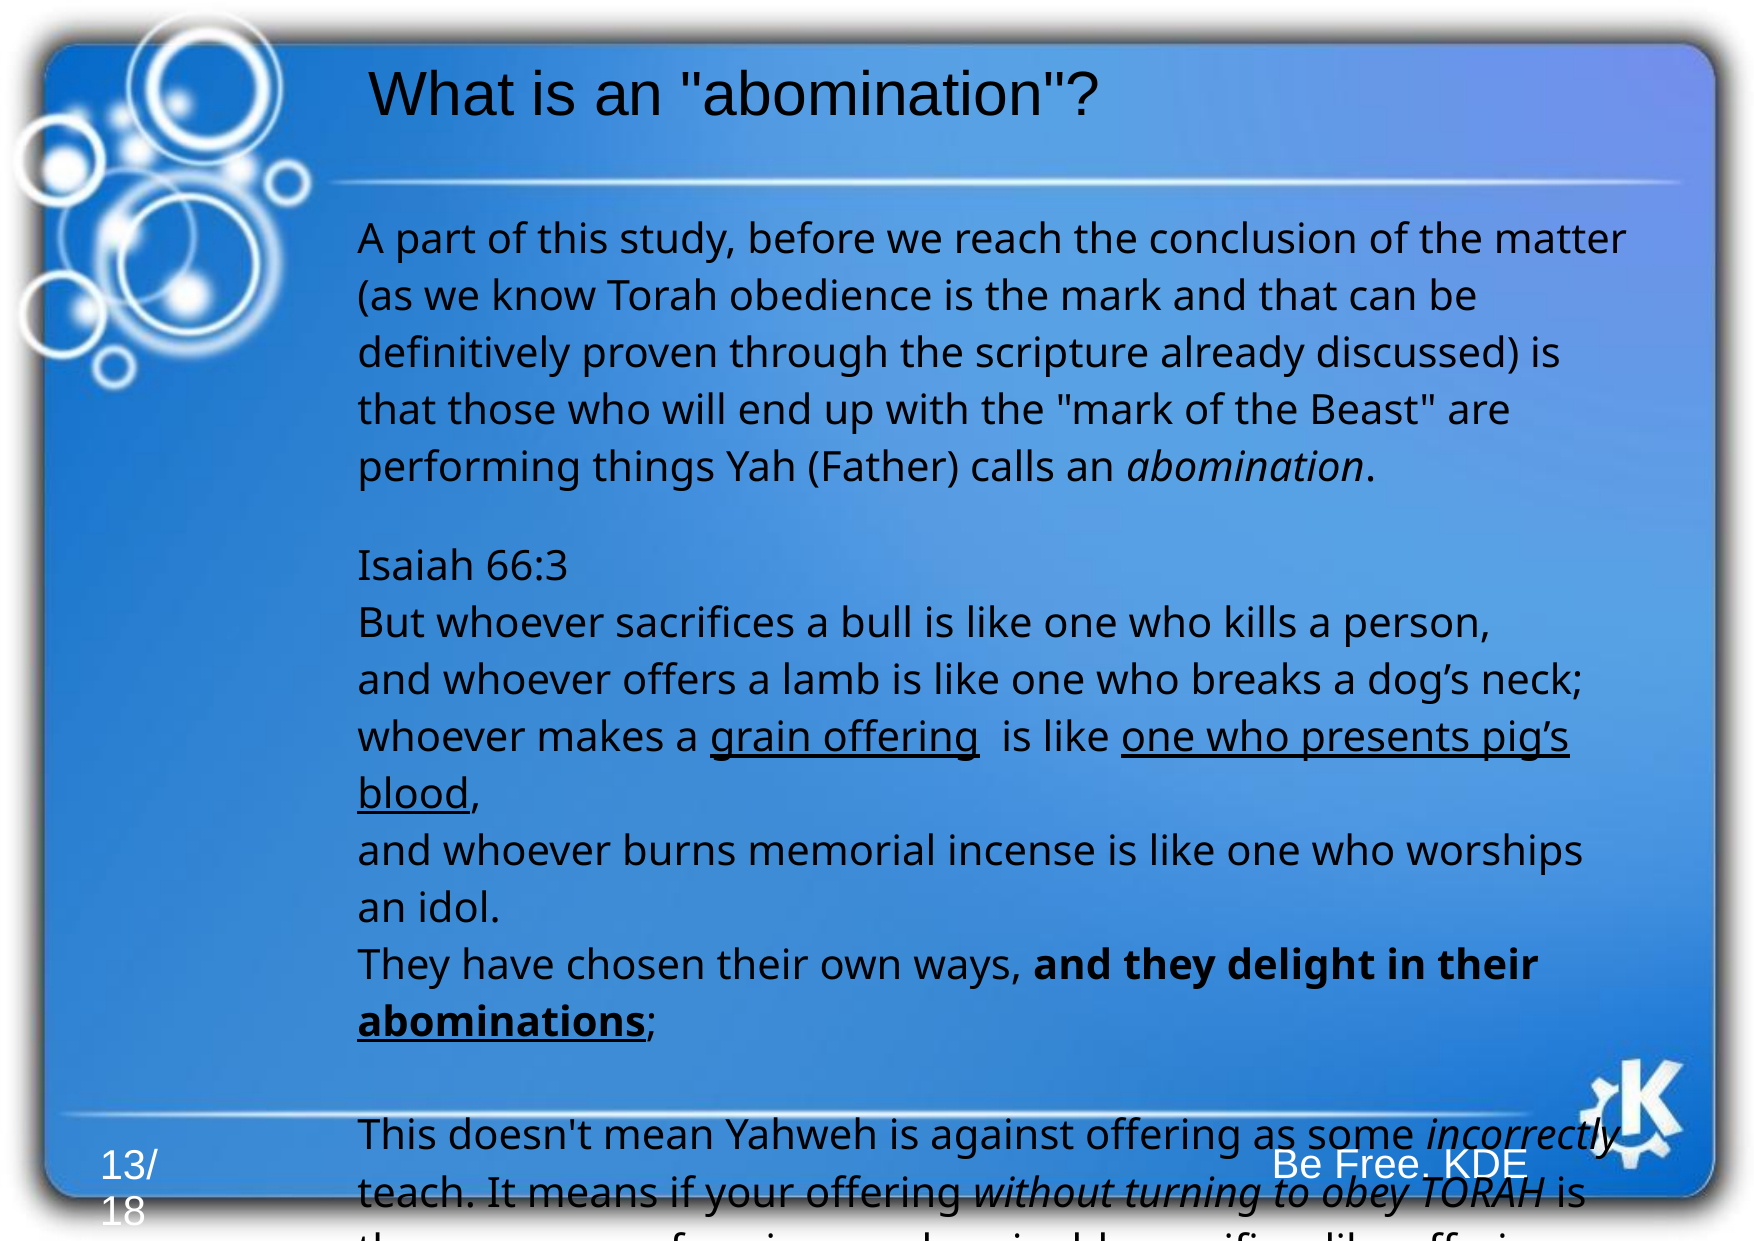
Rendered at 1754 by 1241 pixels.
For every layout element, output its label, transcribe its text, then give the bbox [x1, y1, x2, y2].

list A part of this study, before we reach the conclusion of the matter (as we know Torah obedience is the mark and that can be definitively proven through the scripture already discussed) is that those who will end up with the "mark of the Beast" are performing things Yah (Father) calls an abomination. Isaiah 66:3 But whoever sacrifices a bull is like one who kills a person, and whoever offers a lamb is like one who breaks a dog’s neck; whoever makes a grain offering is like one who presents pig’s blood, and whoever burns memorial incense is like one who worships an idol. They have chosen their own ways, and they delight in their abominations; This doesn't mean Yahweh is against offering as some incorrectly teach. It means if your offering without turning to obey TORAH is the same as performing an abominable sacrifice, like offering the blood of a PIG. Yah doesn't want a mixture of pagan sacrifice and Torah obedience. Is Yah against ALL offering, including the wave and sheath of Sukkot? (grain offering)? [342, 201, 1648, 1079]
title What is an "abomination"? [354, 51, 1653, 176]
picture [0, 0, 1754, 1241]
